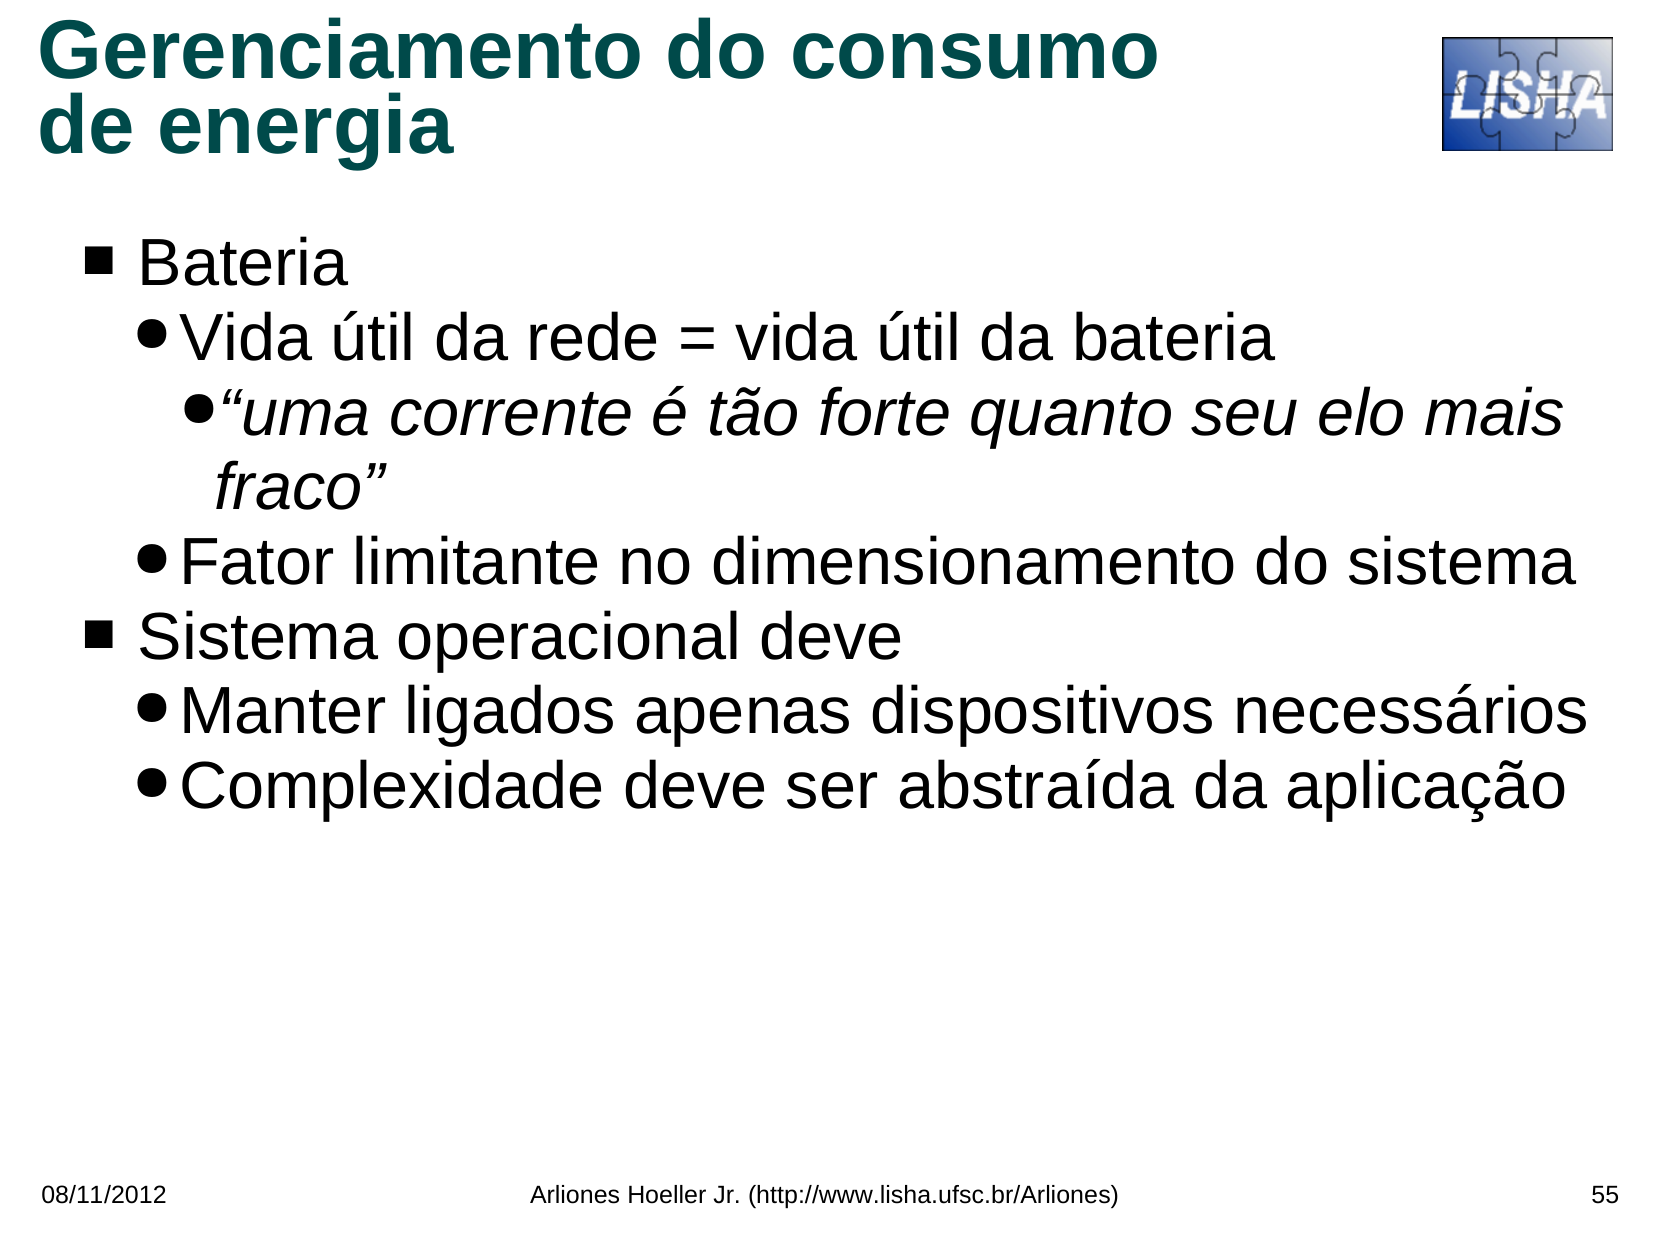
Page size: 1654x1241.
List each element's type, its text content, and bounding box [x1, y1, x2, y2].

picture [1442, 37, 1613, 151]
title Gerenciamento do consumo de energia [37, 6, 1426, 182]
list Bateria Vida útil da rede = vida útil da bateria “uma corrente é tão forte quanto seu elo mais fraco” Fator limitante no dimensionamento do sistema Sistema operacional deve Manter ligados apenas dispositivos necessários Complexidade deve ser abstraída da aplicação [37, 225, 1613, 1163]
